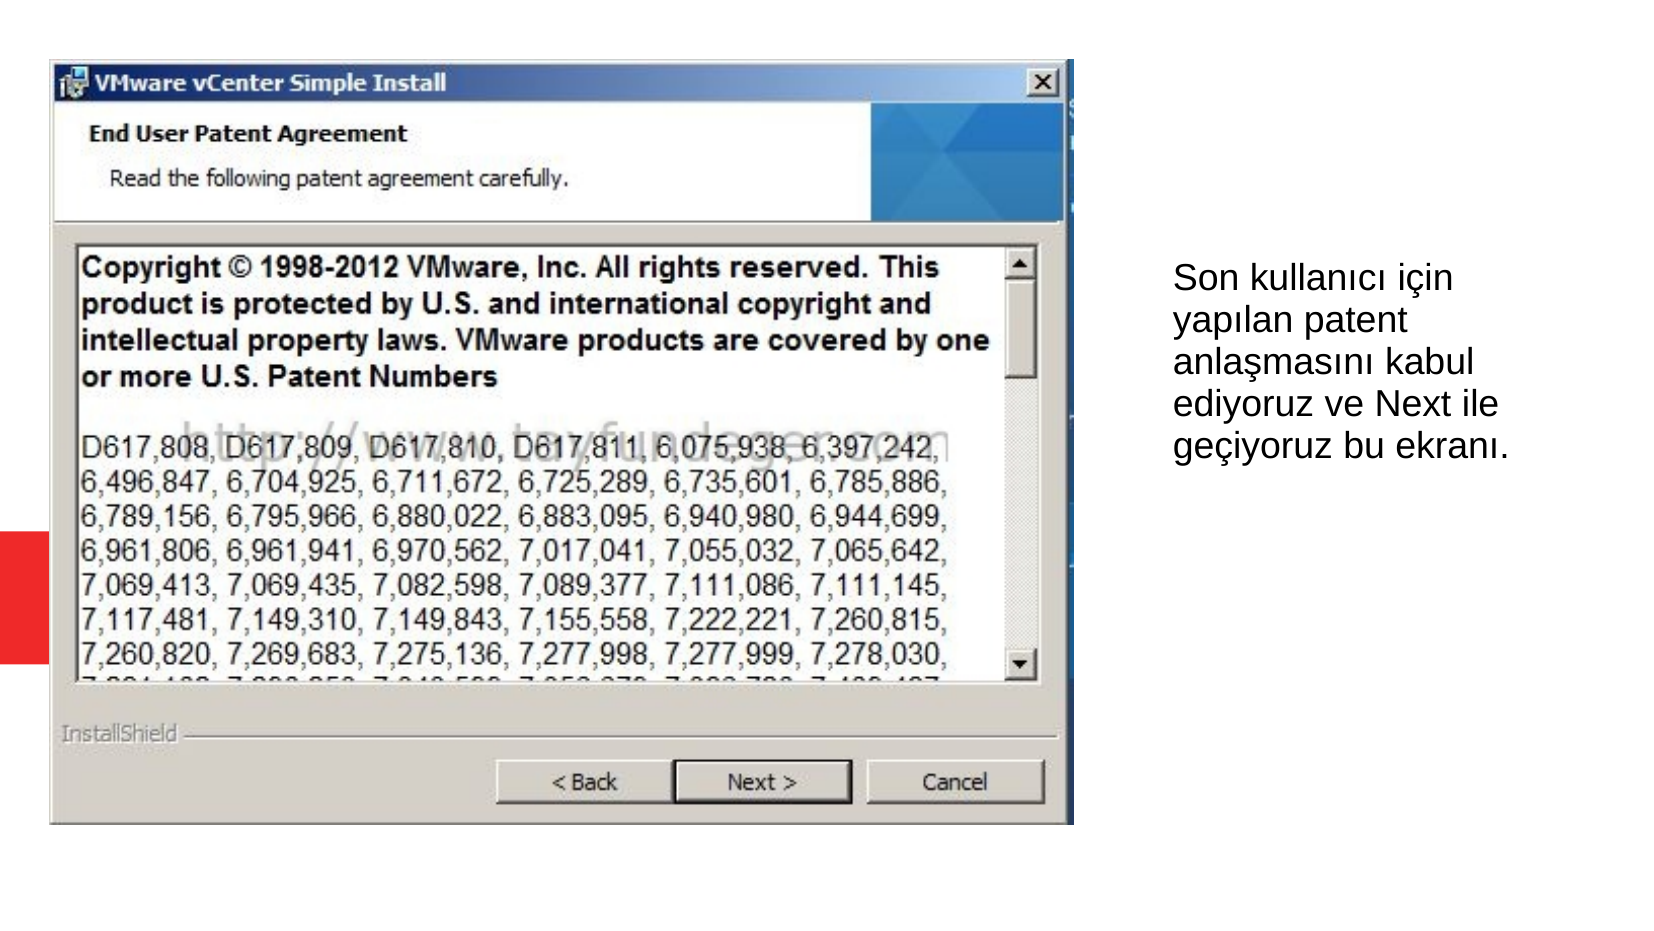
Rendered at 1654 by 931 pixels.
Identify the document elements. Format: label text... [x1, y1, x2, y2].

picture [49, 59, 1074, 826]
text_box Son kullanıcı için yapılan patent anlaşmasını kabul ediyoruz ve Next ile geçiyoruz bu ekranı. [1158, 165, 1591, 691]
